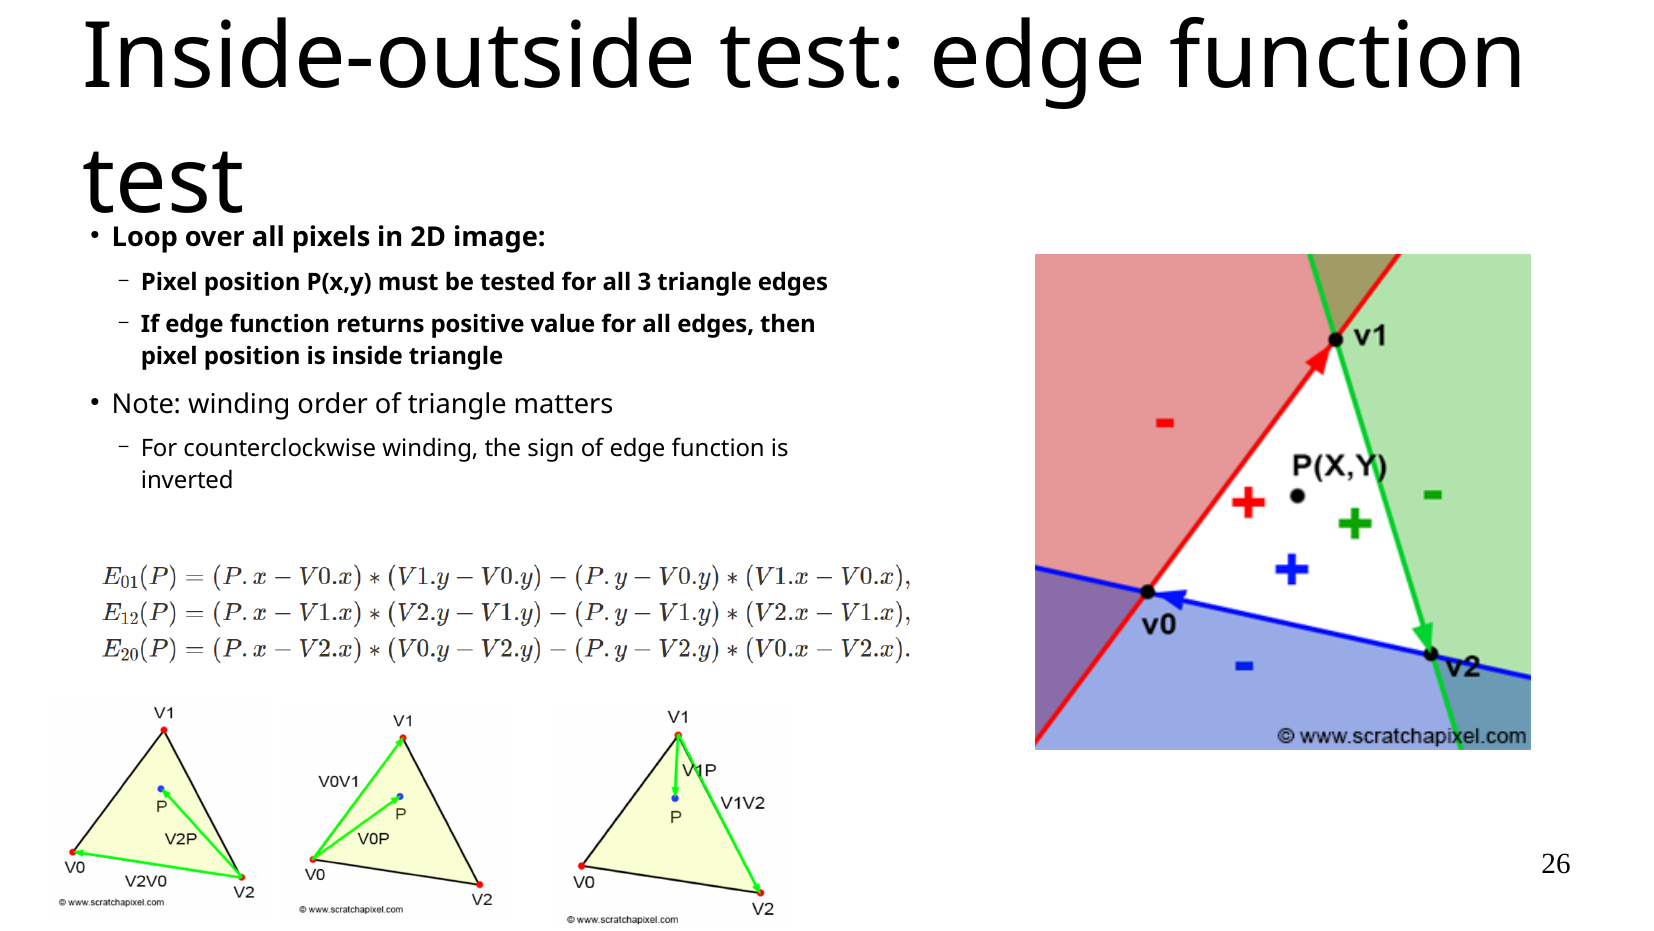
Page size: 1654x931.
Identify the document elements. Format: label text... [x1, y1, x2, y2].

picture [285, 704, 511, 919]
title Inside-outside test: edge function test [82, 37, 1571, 193]
picture [1035, 254, 1531, 751]
picture [90, 554, 916, 675]
list Loop over all pixels in 2D image: Pixel position P(x,y) must be tested for all 3 triangle edges If edge function returns positive value for all edges, then pixel position is inside triangle Note: winding order of triangle matters For counterclockwise winding, the sign of edge function is inverted [82, 217, 856, 526]
picture [555, 704, 792, 929]
picture [48, 698, 271, 916]
